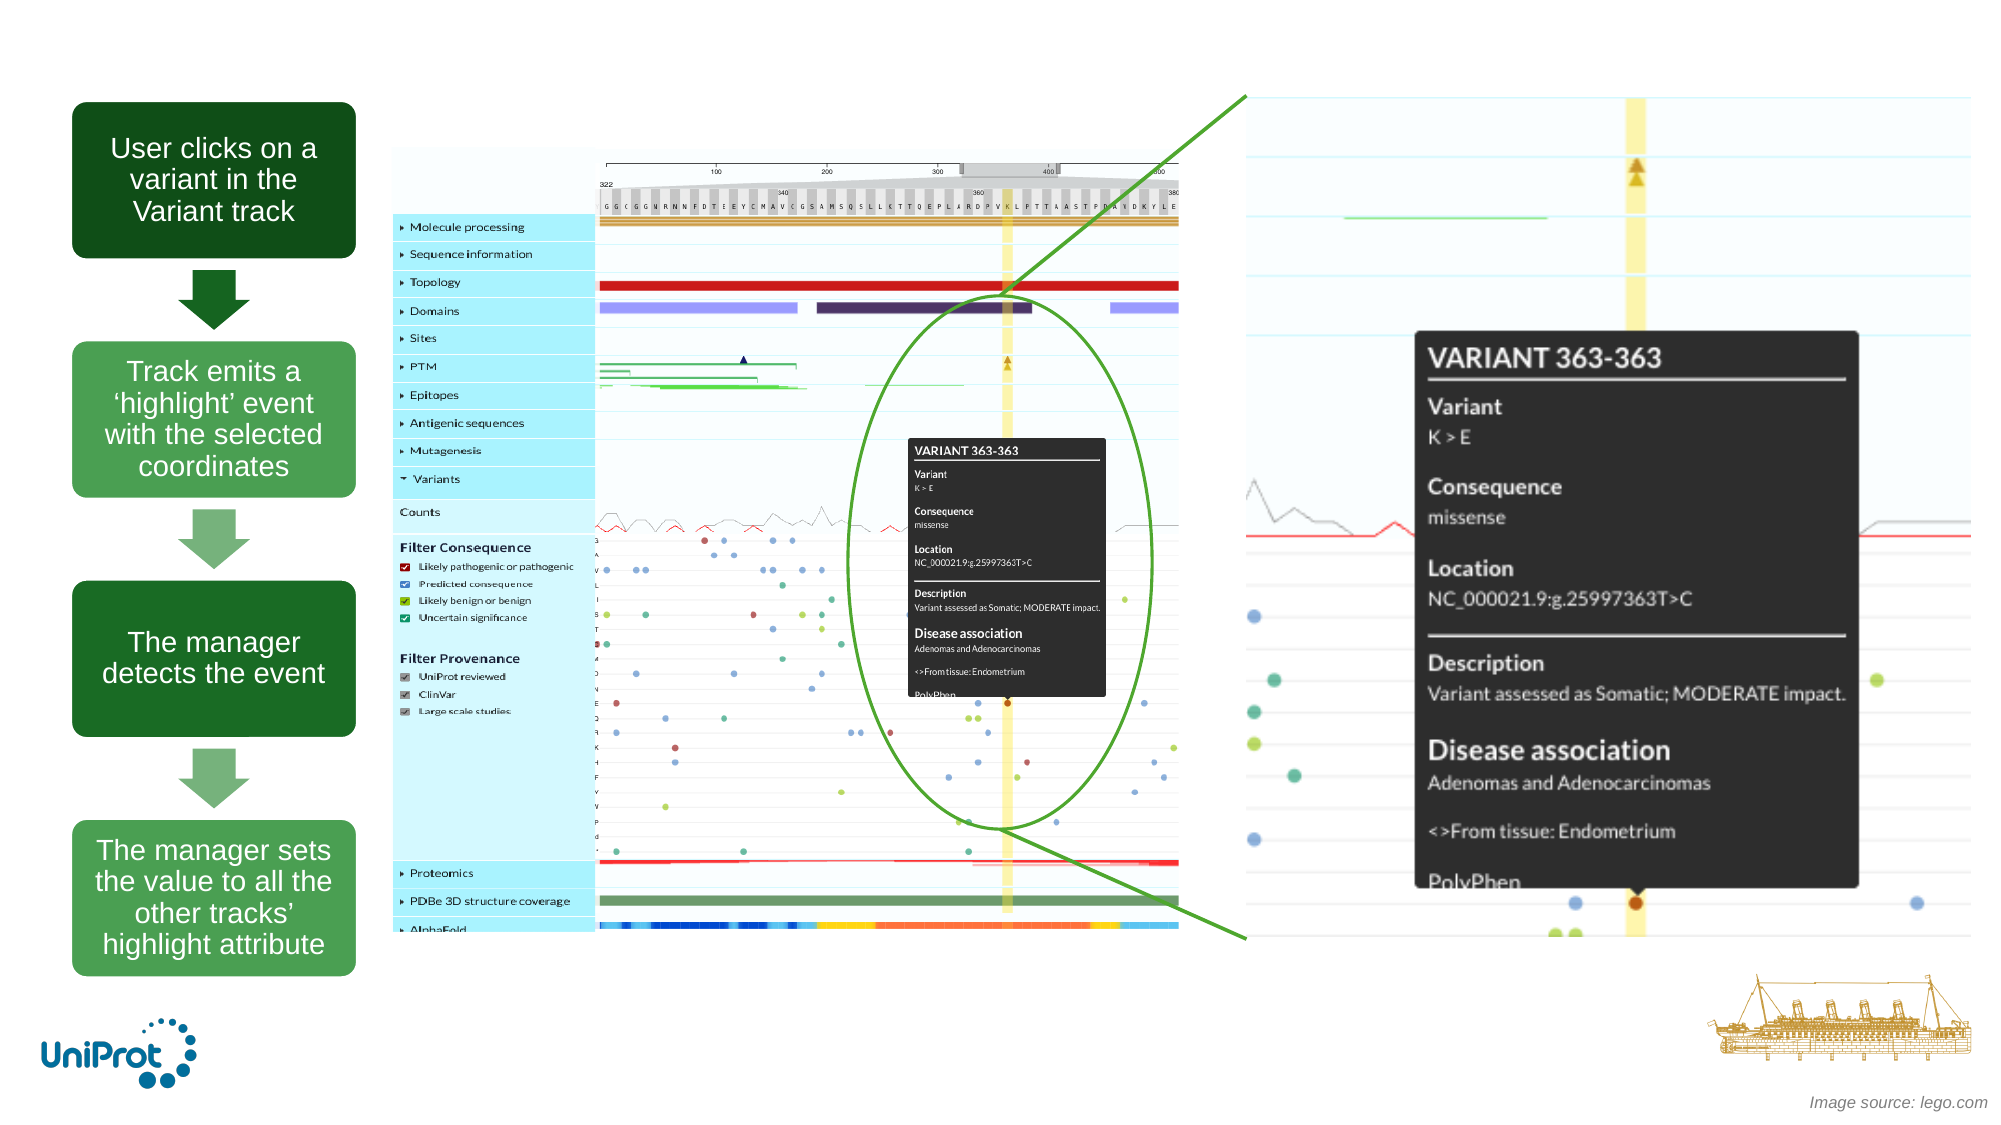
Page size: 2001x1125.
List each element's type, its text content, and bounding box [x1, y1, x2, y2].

picture [391, 147, 1179, 932]
text_box [70, 818, 358, 973]
picture [1703, 944, 1974, 1066]
text_box [76, 256, 352, 261]
text_box [70, 100, 358, 256]
picture [1246, 97, 1971, 937]
text_box [70, 339, 358, 500]
text_box The manager sets the value to all the other tracks’ highlight attribute [75, 823, 353, 974]
text_box [178, 270, 250, 330]
text_box [178, 509, 250, 570]
text_box [76, 974, 352, 978]
text_box Track emits a ‘highlight’ event with the selected coordinates [75, 344, 353, 495]
picture [850, 298, 1150, 827]
picture [26, 1005, 212, 1103]
text_box Image source: lego.com [1794, 1084, 2000, 1120]
text_box [178, 748, 250, 809]
text_box The manager detects the event [75, 583, 353, 734]
picture [1007, 154, 1179, 906]
text_box [70, 584, 358, 739]
text_box [76, 579, 352, 583]
text_box User clicks on a variant in the Variant track [75, 105, 353, 256]
